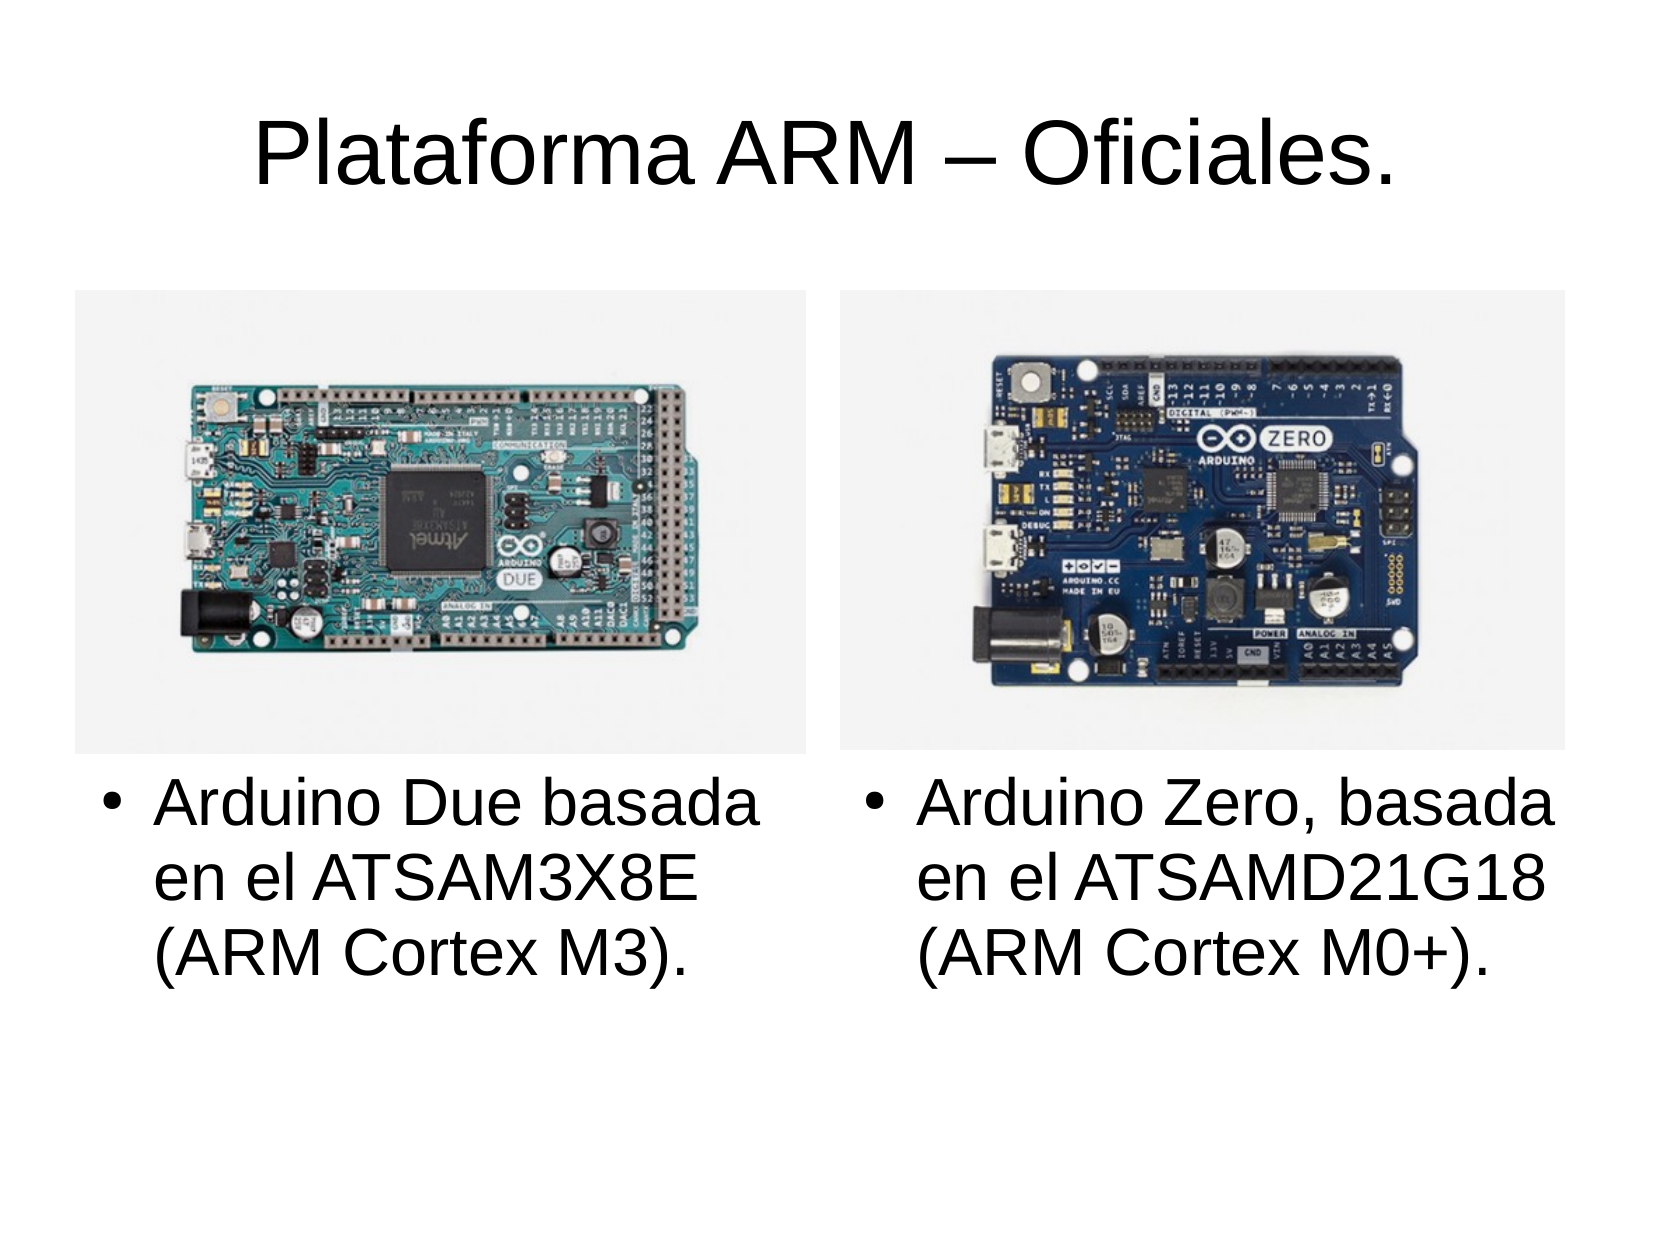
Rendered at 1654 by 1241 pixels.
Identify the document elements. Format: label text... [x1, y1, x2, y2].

list Arduino Due basada en el ATSAM3X8E (ARM Cortex M3). [82, 765, 809, 1009]
title Plataforma ARM – Oficiales. [82, 49, 1571, 257]
picture [75, 290, 806, 754]
picture [840, 290, 1565, 751]
list Arduino Zero, basada en el ATSAMD21G18 (ARM Cortex M0+). [845, 765, 1572, 1009]
